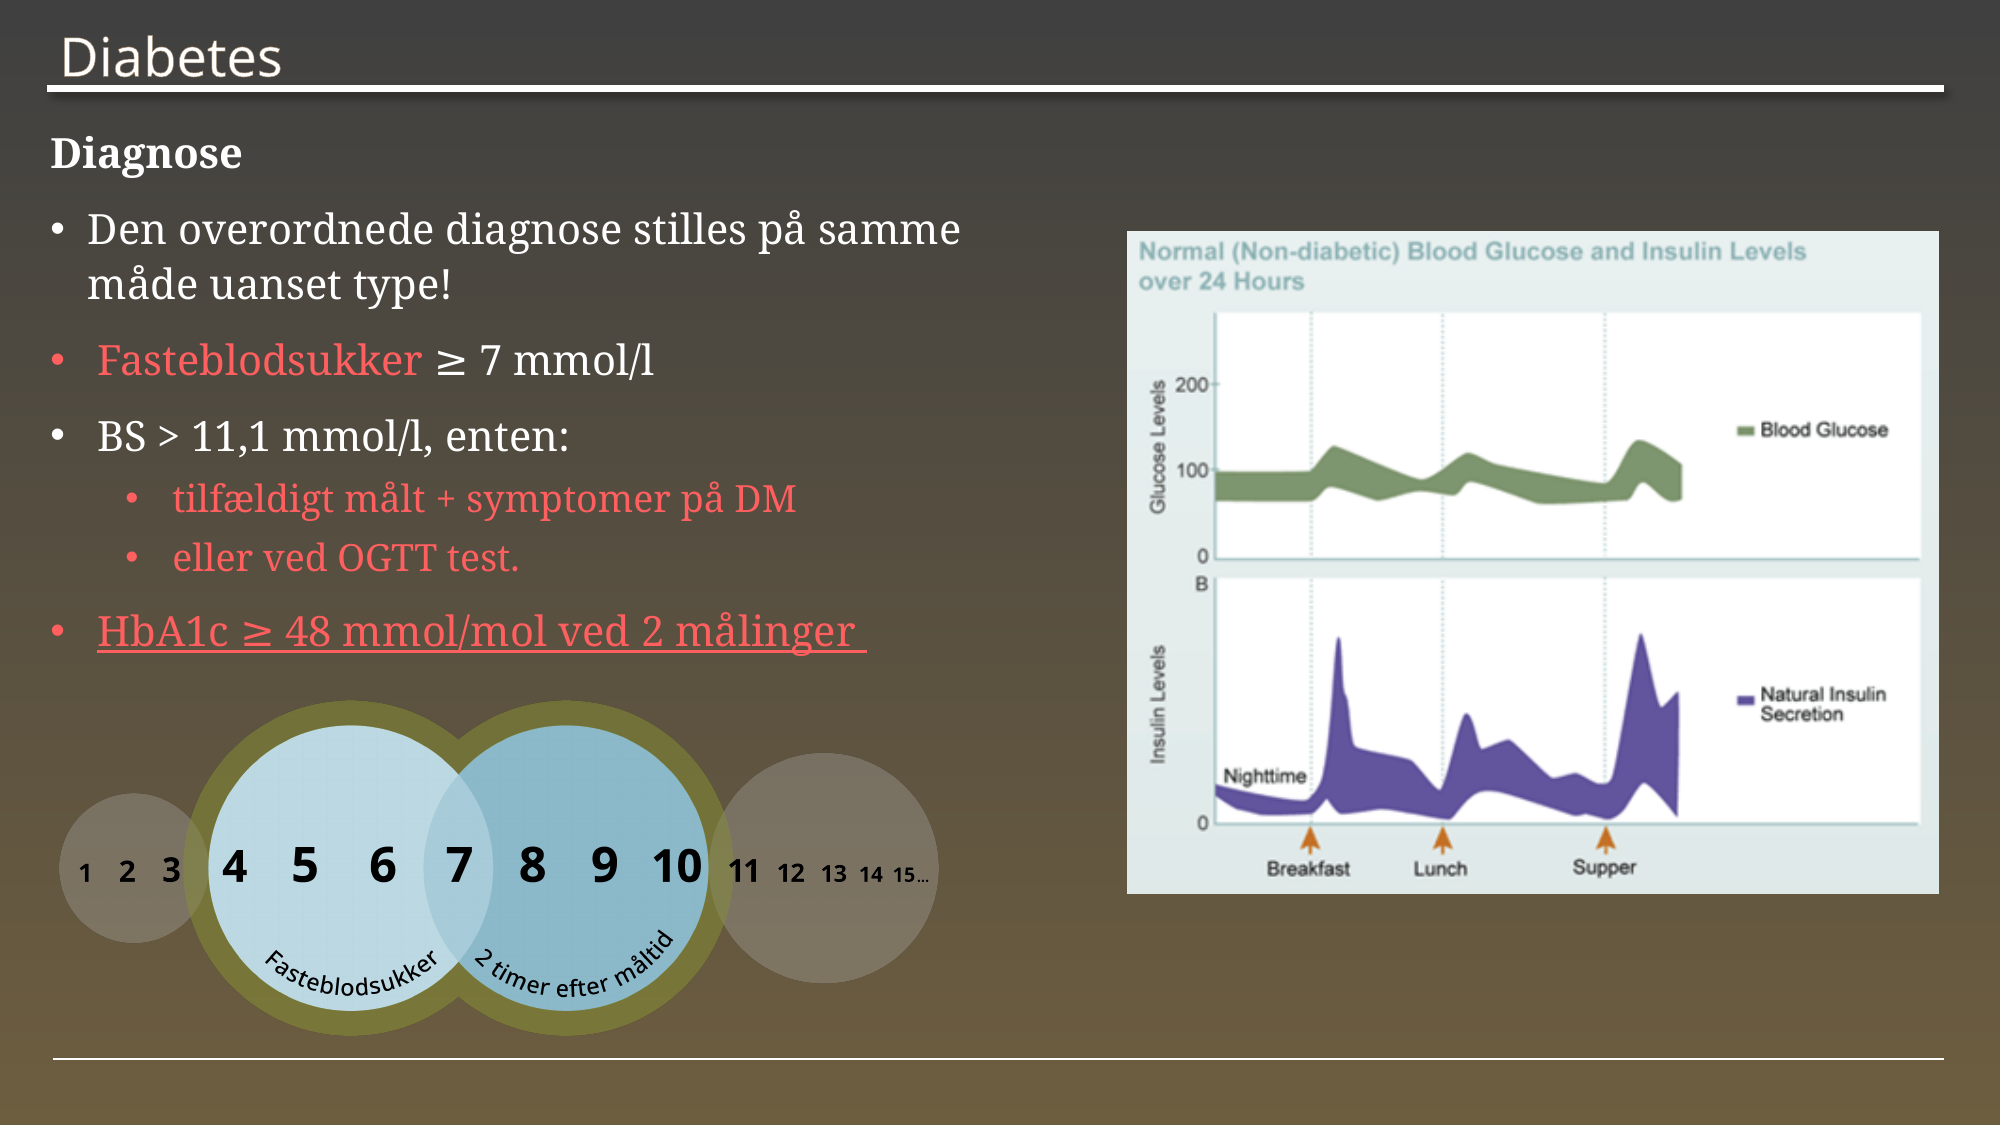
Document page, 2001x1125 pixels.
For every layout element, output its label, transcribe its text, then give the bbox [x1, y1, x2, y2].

picture [59, 700, 939, 1036]
picture [1127, 231, 1939, 894]
title Diabetes [59, 29, 1021, 89]
list Diagnose Den overordnede diagnose stilles på samme måde uanset type! Fasteblodsukker ≥ 7 mmol/l BS > 11,1 mmol/l, enten: tilfældigt målt + symptomer på DM eller ved OGTT test. HbA1c ≥ 48 mmol/mol ved 2 målinger [50, 121, 1070, 1004]
